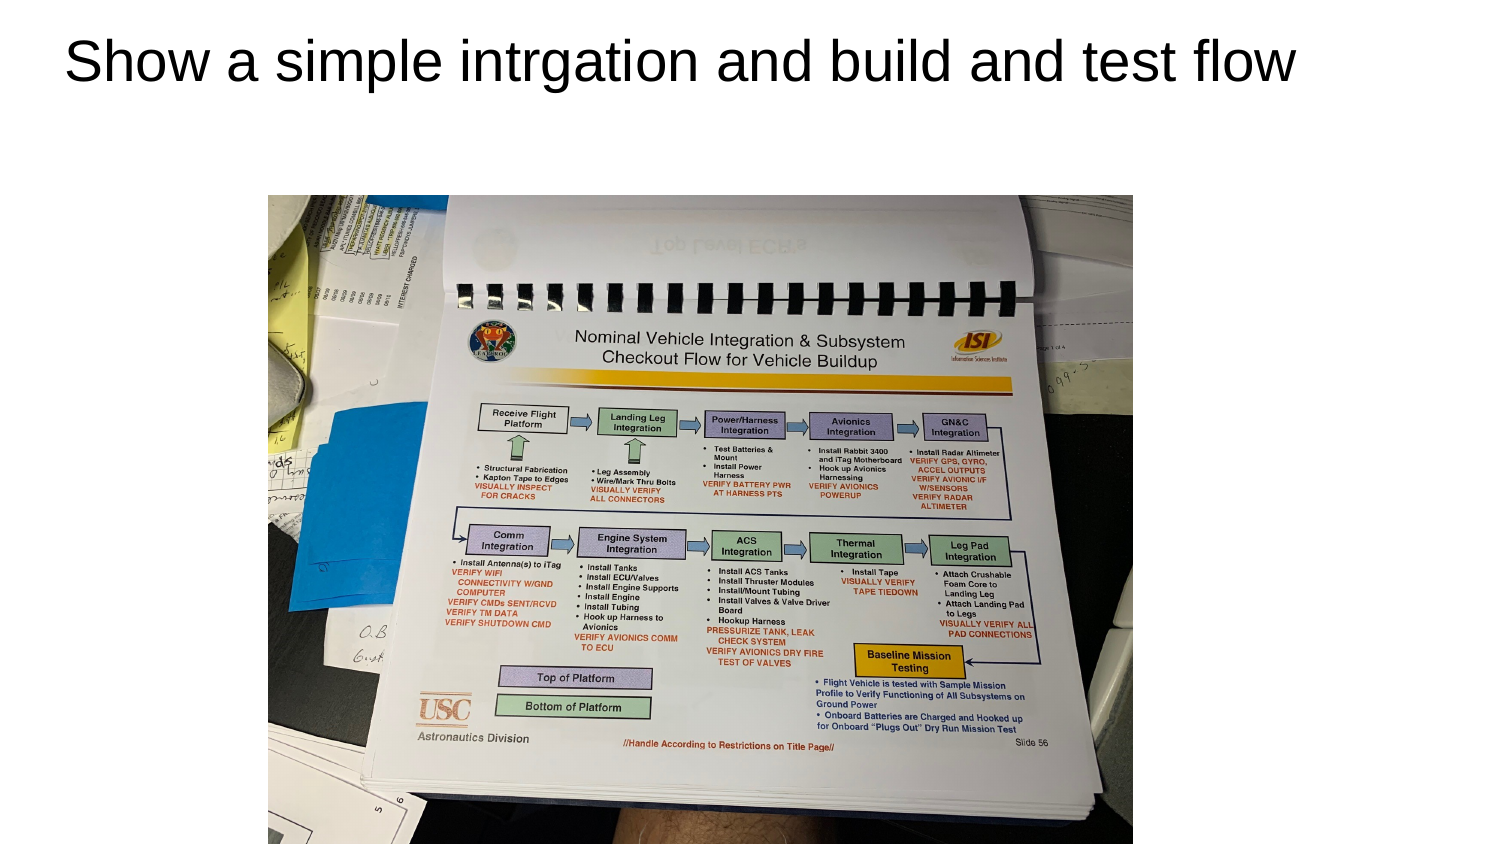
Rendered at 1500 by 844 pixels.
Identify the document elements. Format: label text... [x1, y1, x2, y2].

picture [268, 195, 1133, 844]
title Show a simple intrgation and build and test flow [49, 8, 1448, 131]
